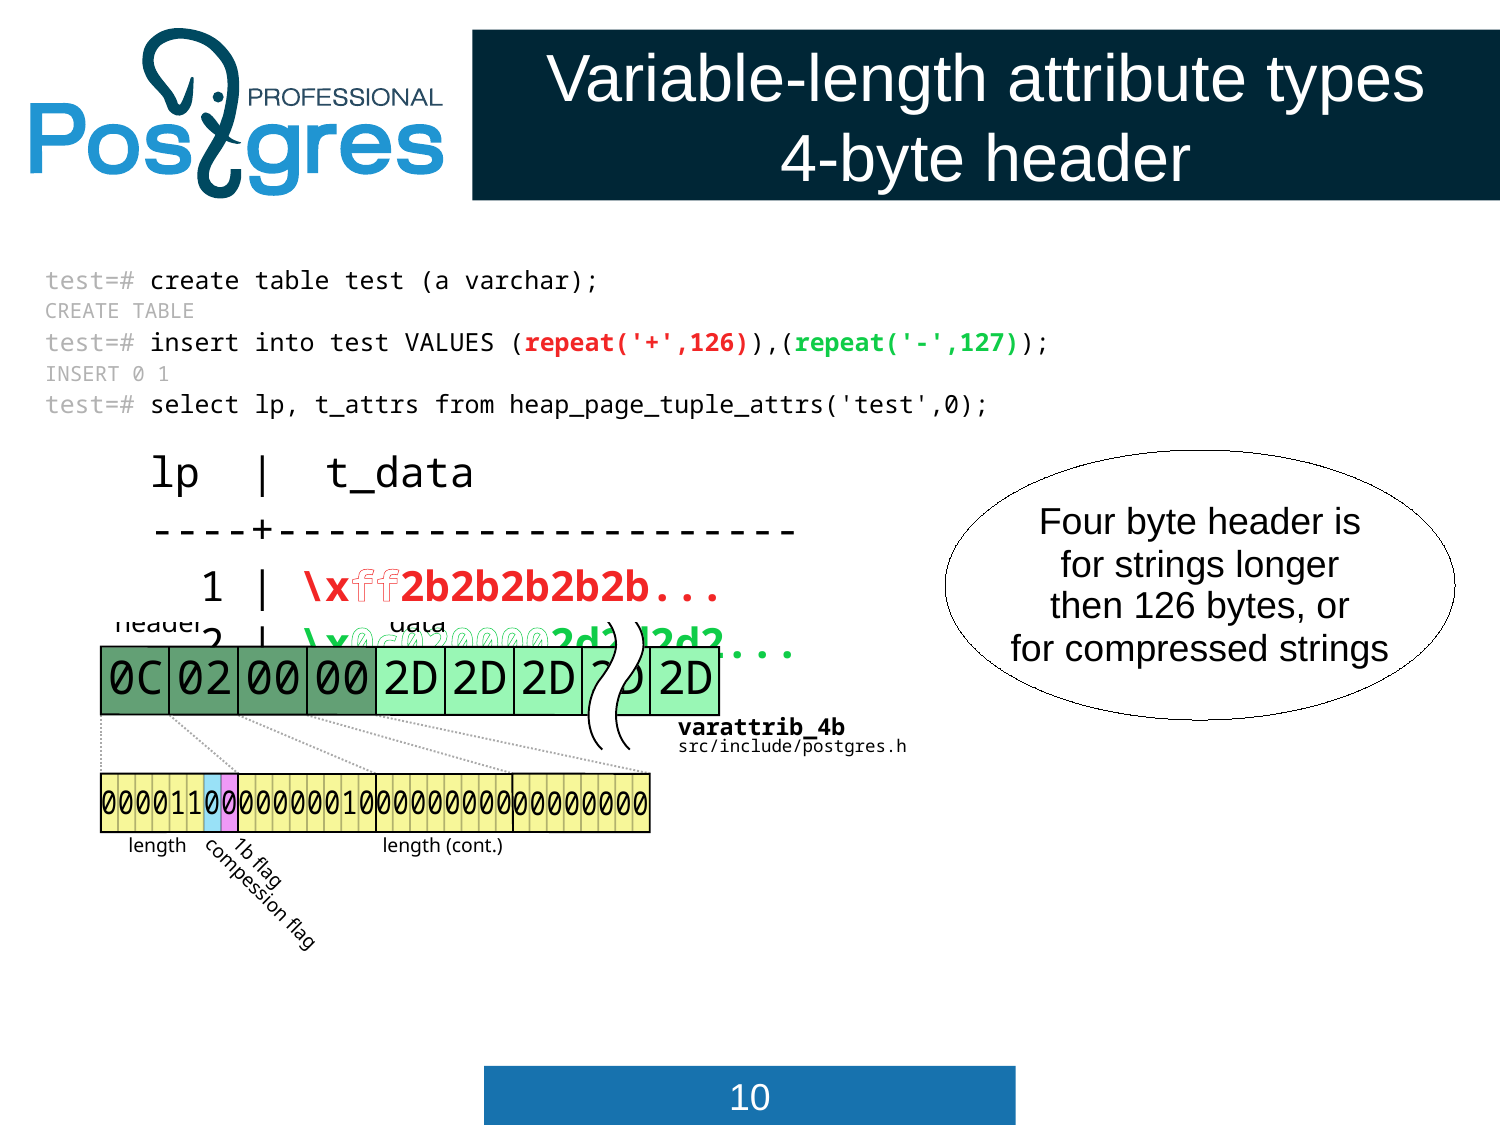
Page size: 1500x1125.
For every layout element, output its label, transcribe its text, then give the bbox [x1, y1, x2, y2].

text_box test=# create table test (a varchar); CREATE TABLE test=# insert into test VALUES (repeat('+',126)),(repeat('-',127)); INSERT 0 1 test=# select lp, t_attrs from heap_page_tuple_attrs('test',0); [30, 254, 1471, 407]
picture [70, 622, 986, 1081]
text_box Four byte header is for strings longer then 126 bytes, or for compressed strings [945, 450, 1456, 721]
text_box lp | t_data ----+--------------------- 1 | \xff2b2b2b2b2b... 2 | \x0c0200002d2d2d2... [135, 435, 931, 622]
title Variable-length attribute types 4-byte header [472, 29, 1500, 201]
